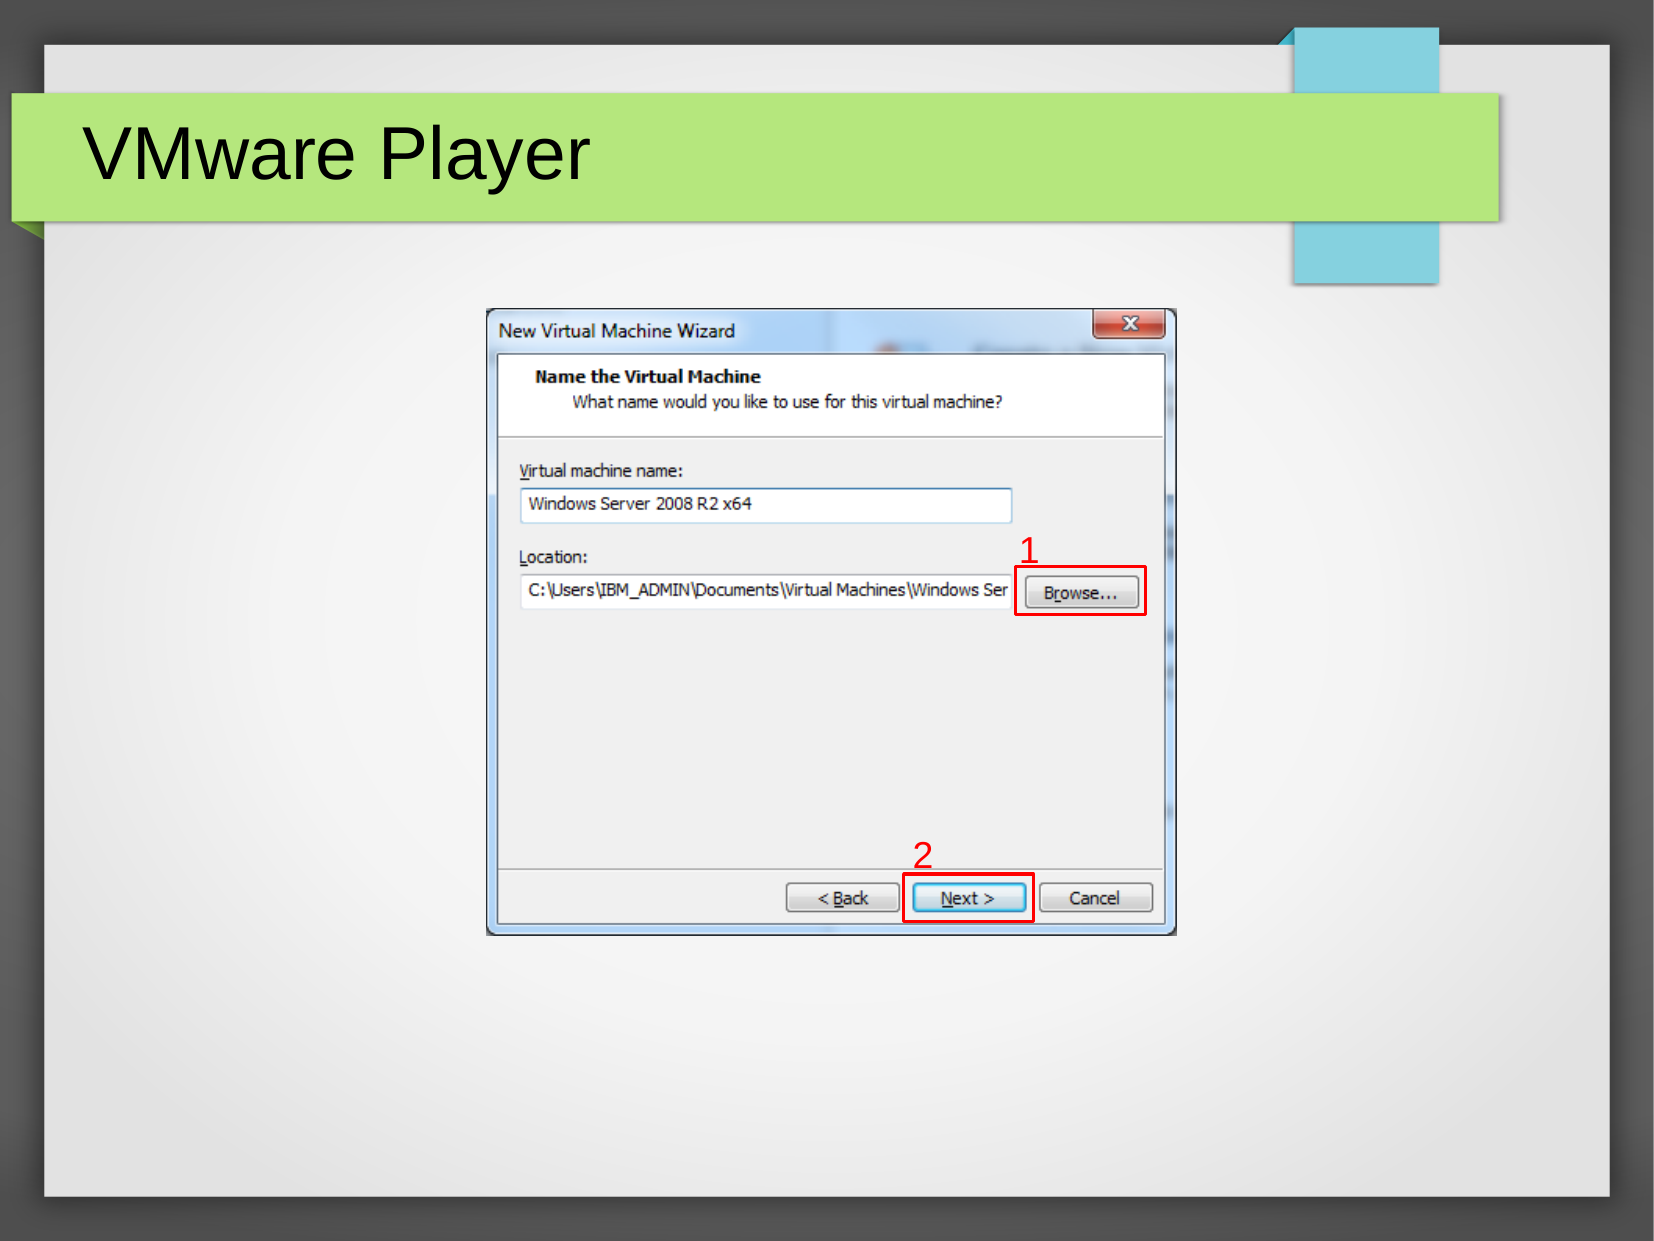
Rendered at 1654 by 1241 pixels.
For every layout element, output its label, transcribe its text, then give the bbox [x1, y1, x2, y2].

picture [0, 0, 1654, 1241]
title VMware Player [82, 94, 1264, 213]
text_box 1 [1003, 521, 1055, 579]
text_box 2 [897, 826, 949, 884]
